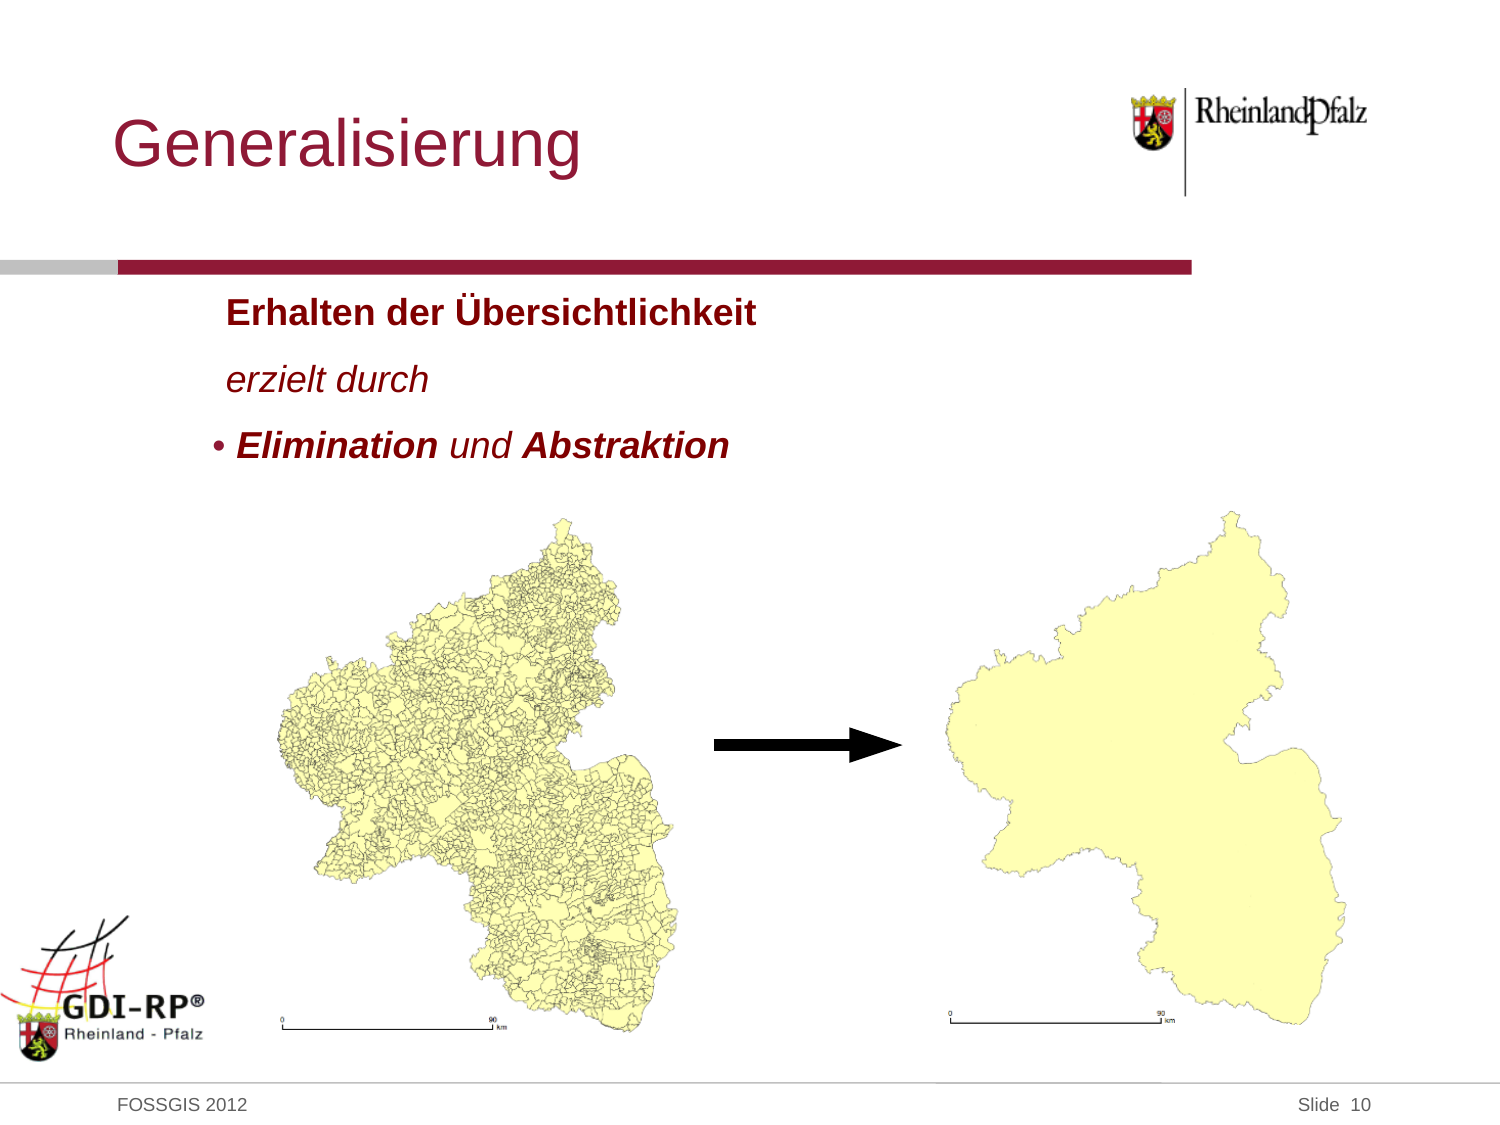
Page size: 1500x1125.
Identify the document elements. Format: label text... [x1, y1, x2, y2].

picture [1131, 88, 1447, 198]
picture [274, 516, 699, 1033]
list Erhalten der Übersichtlichkeit erzielt durch Elimination und Abstraktion [212, 295, 1477, 808]
title Generalisierung [112, 63, 1071, 224]
picture [0, 915, 207, 1063]
picture [942, 508, 1358, 1025]
